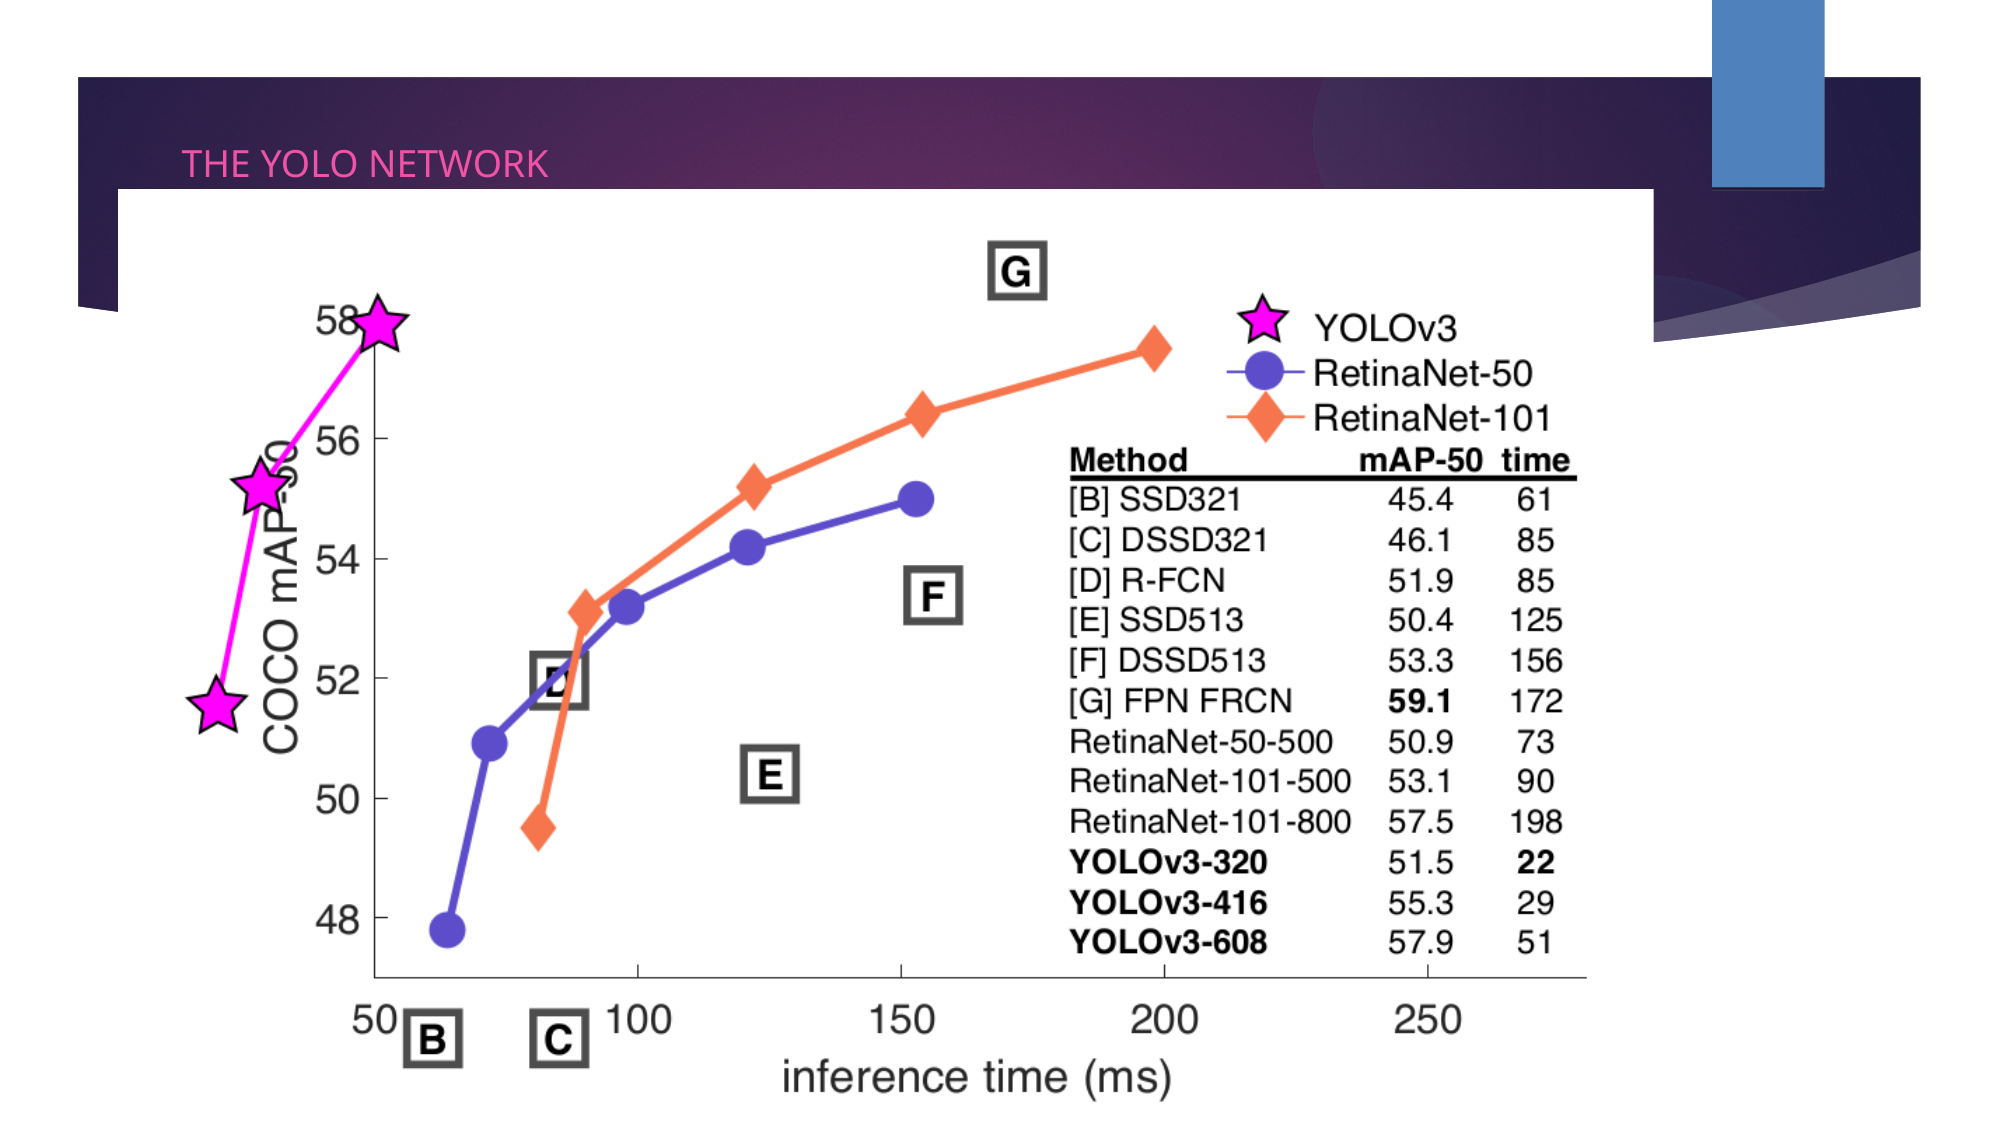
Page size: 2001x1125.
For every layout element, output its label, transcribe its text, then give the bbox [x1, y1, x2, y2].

text_box The yolo Network [166, 126, 1604, 189]
picture [79, 78, 1920, 1104]
